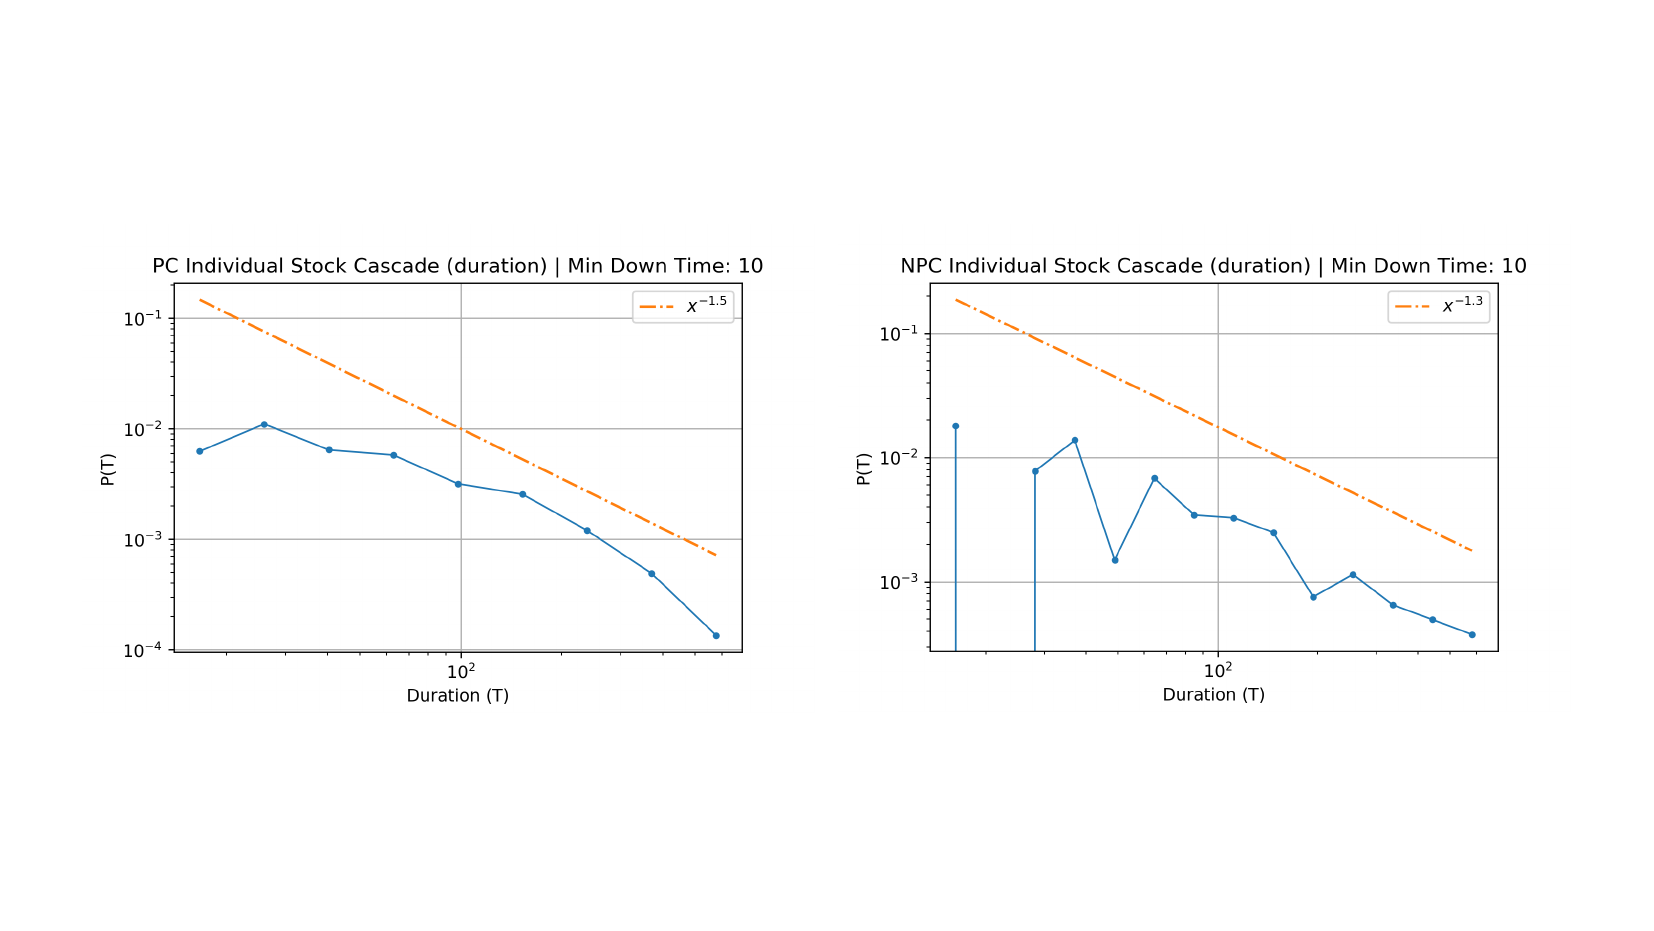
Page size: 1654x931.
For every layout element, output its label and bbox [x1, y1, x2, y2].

picture [838, 224, 1571, 712]
picture [82, 224, 815, 713]
